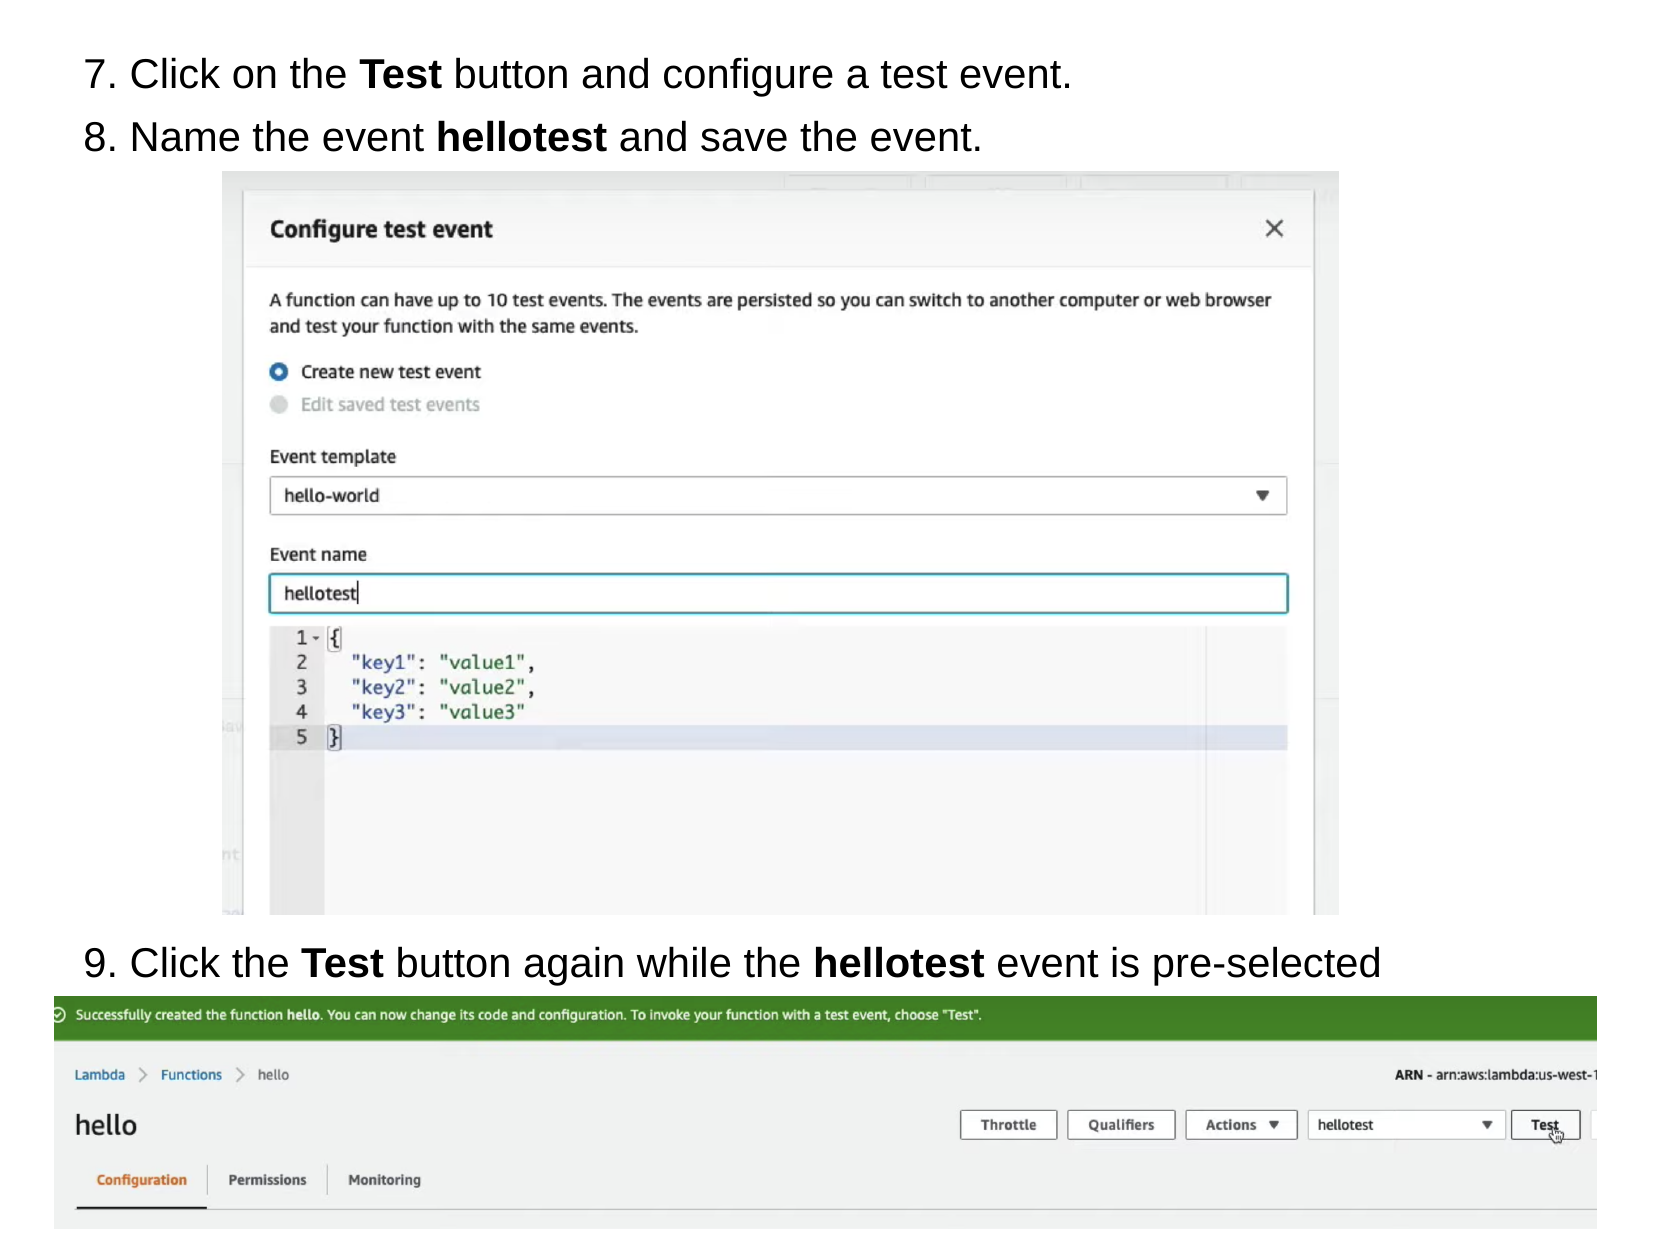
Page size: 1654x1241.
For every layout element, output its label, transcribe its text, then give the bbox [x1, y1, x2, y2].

picture [54, 996, 1597, 1229]
list 7. Click on the Test button and configure a test event. 8. Name the event hellotest and save the event. [83, 47, 1572, 272]
picture [222, 171, 1339, 916]
text_box 9. Click the Test button again while the hellotest event is pre-selected [83, 935, 1572, 996]
